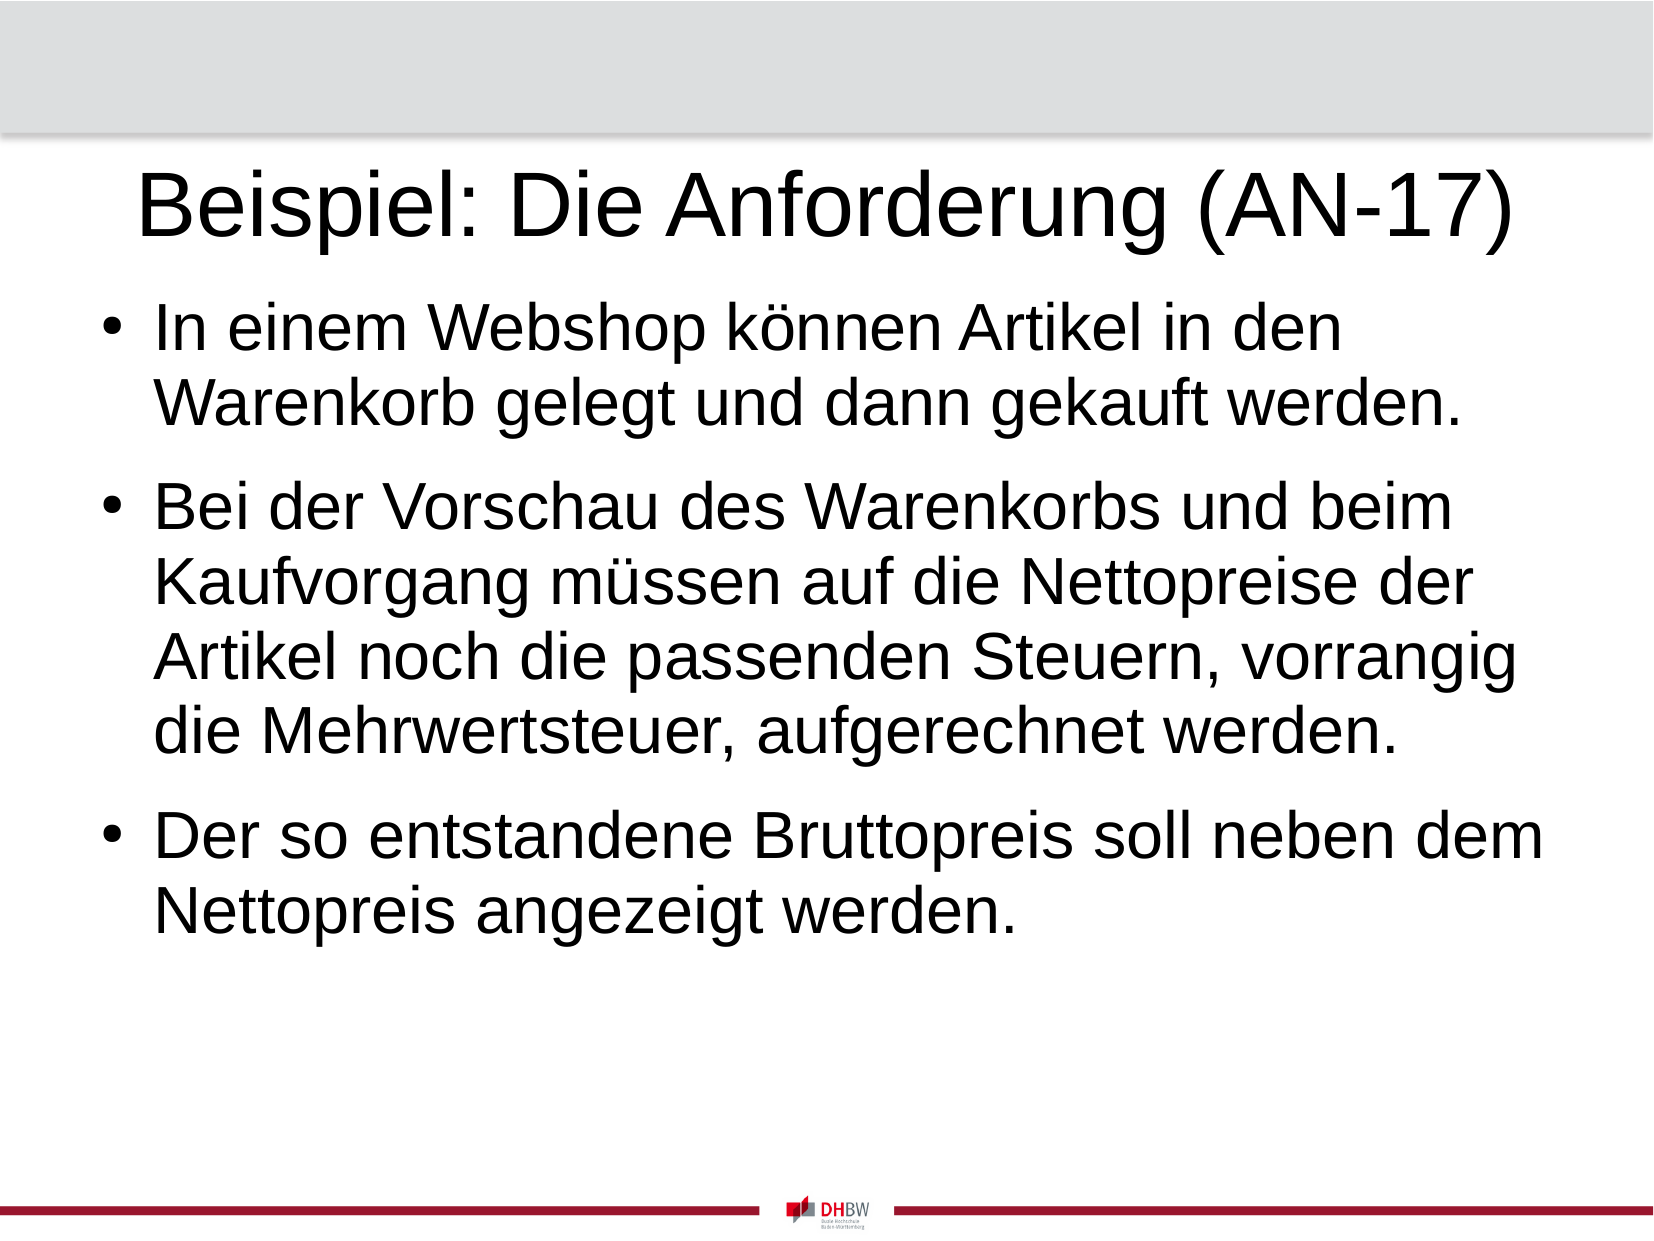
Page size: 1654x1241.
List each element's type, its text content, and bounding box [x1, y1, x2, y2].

title Beispiel: Die Anforderung (AN-17) [82, 147, 1571, 257]
picture [0, 1, 1654, 1237]
list In einem Webshop können Artikel in den Warenkorb gelegt und dann gekauft werden. Bei der Vorschau des Warenkorbs und beim Kaufvorgang müssen auf die Nettopreise der Artikel noch die passenden Steuern, vorrangig die Mehrwertsteuer, aufgerechnet werden. Der so entstandene Bruttopreis soll neben dem Nettopreis angezeigt werden. [82, 290, 1571, 1010]
